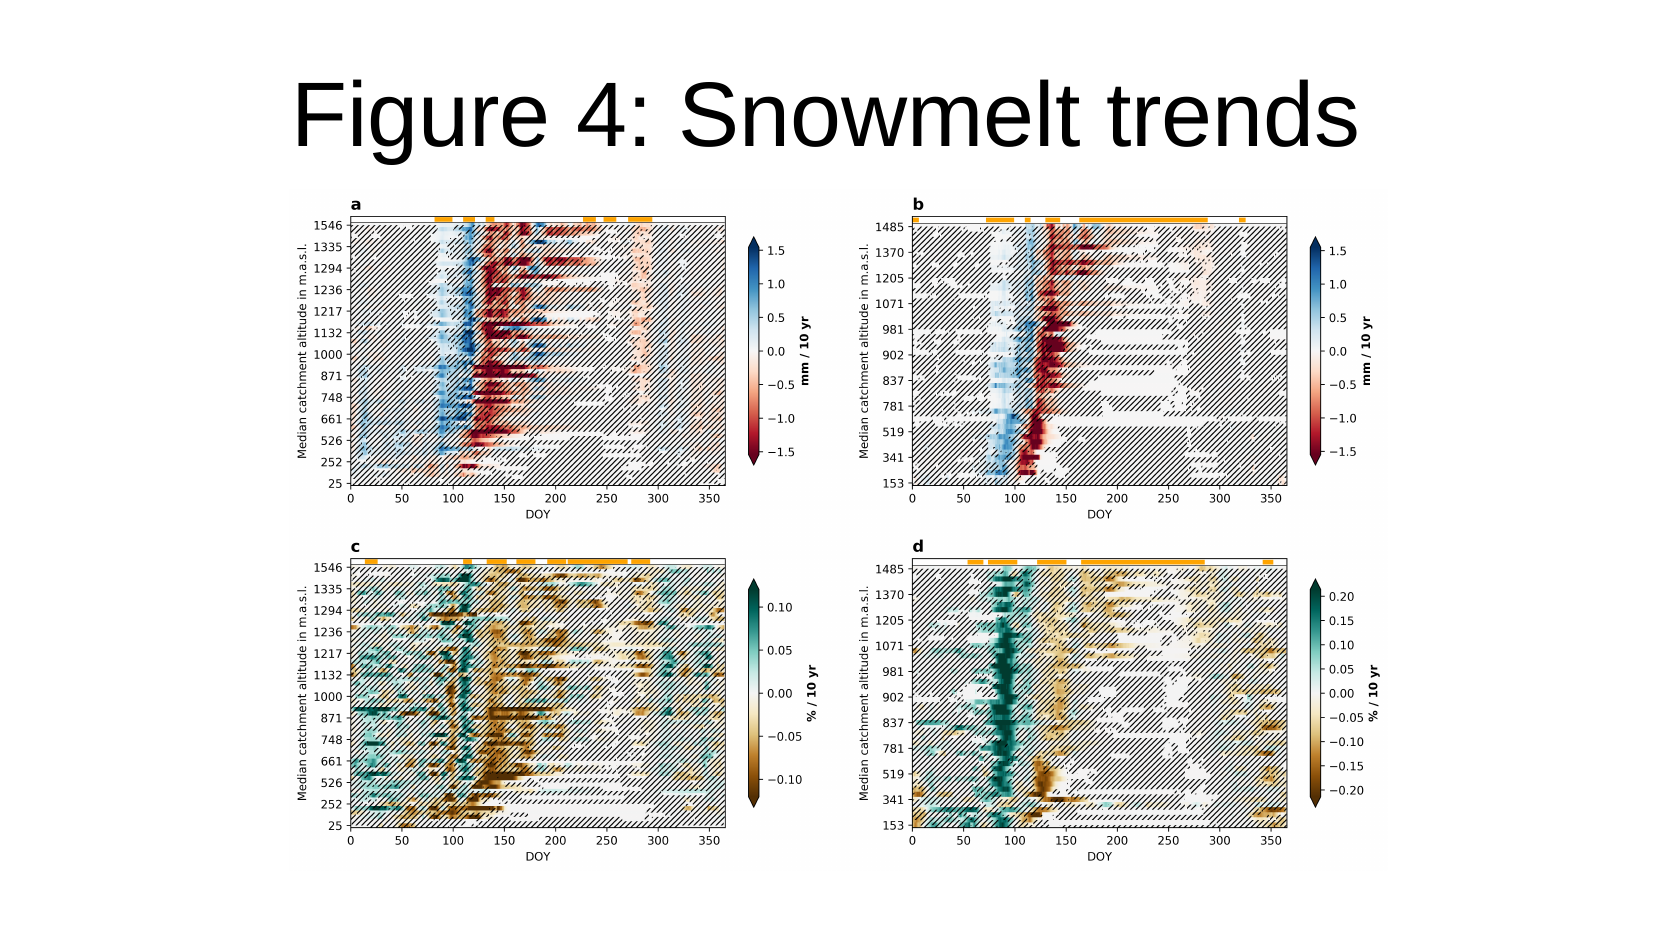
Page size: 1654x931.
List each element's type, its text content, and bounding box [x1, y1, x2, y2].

title Figure 4: Snowmelt trends [82, 37, 1571, 193]
picture [289, 189, 1388, 872]
